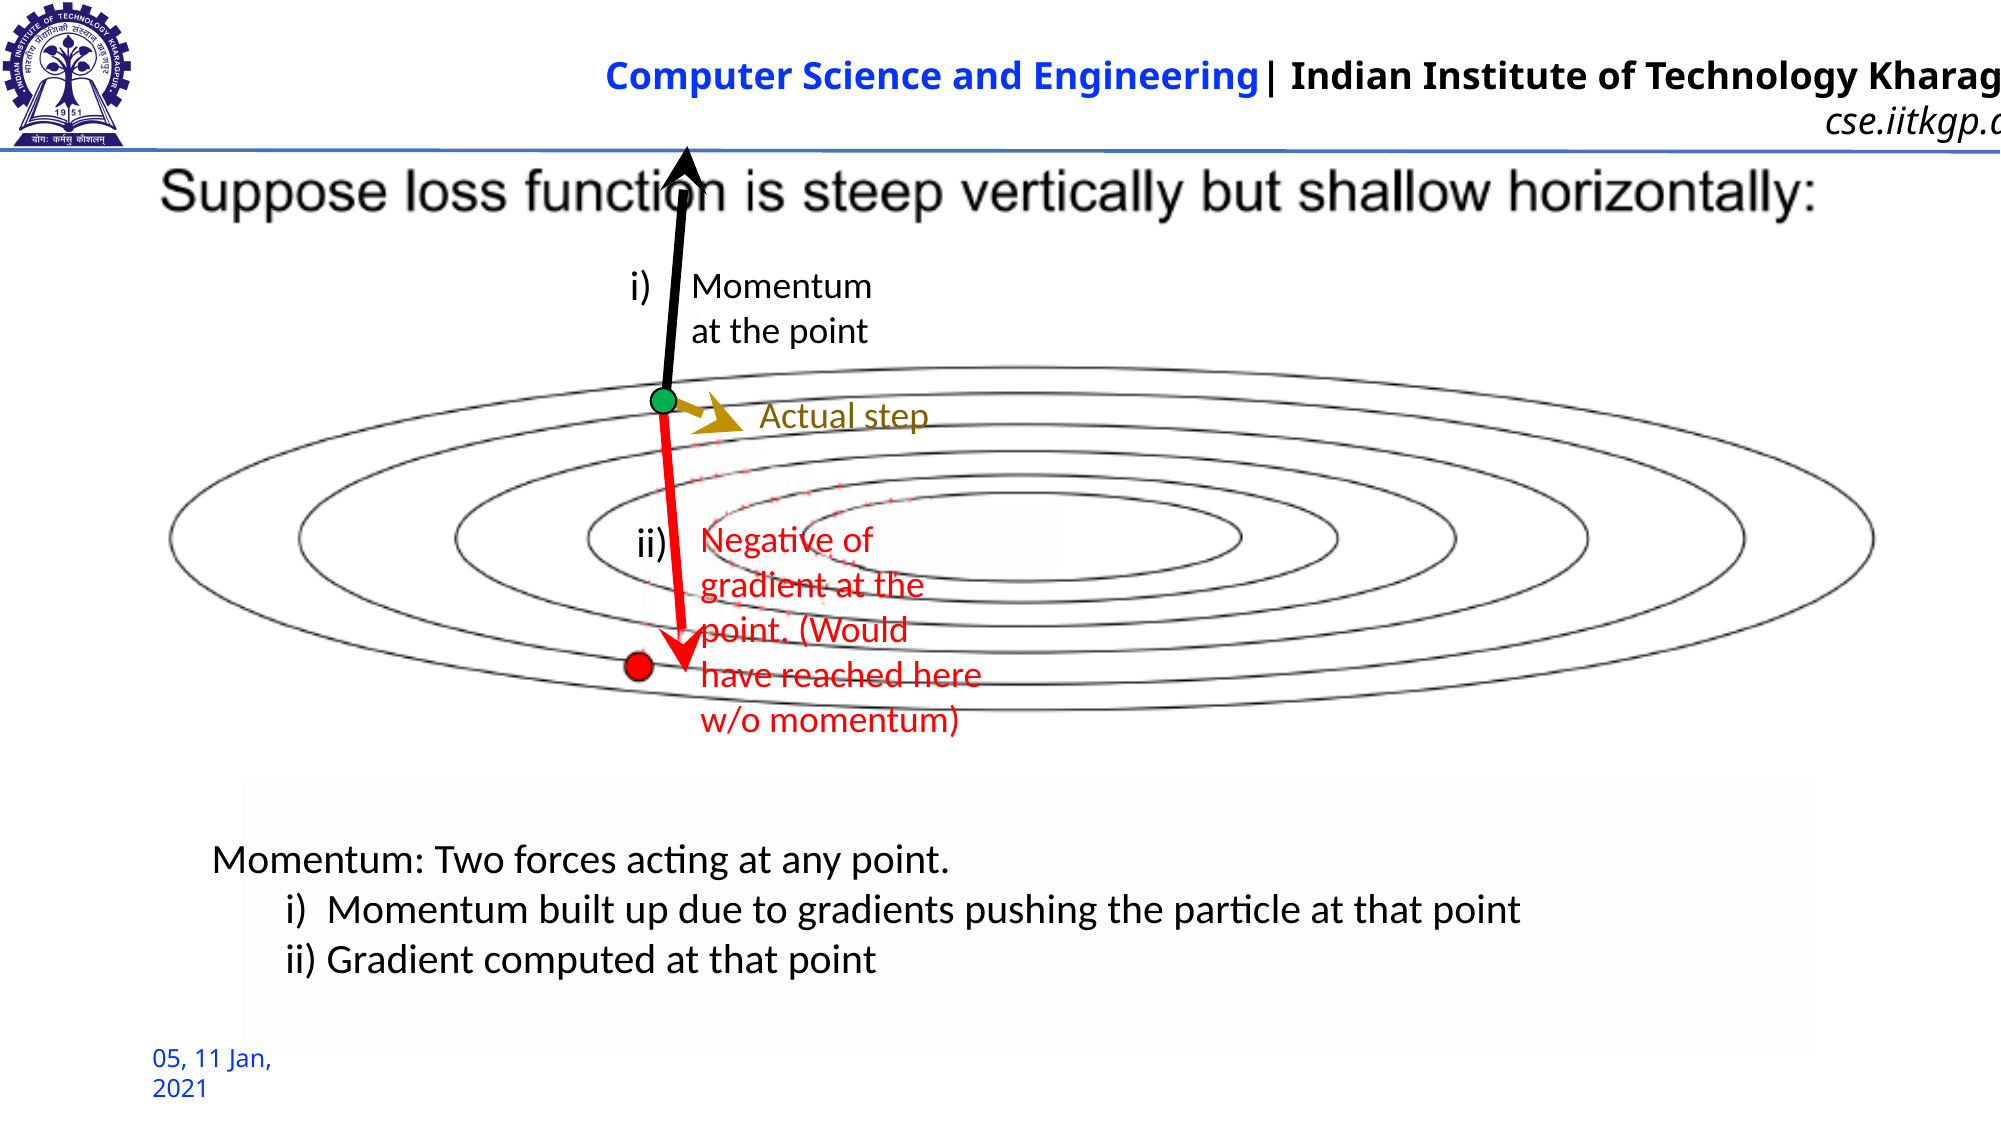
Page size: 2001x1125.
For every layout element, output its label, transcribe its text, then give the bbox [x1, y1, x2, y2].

text_box i) [615, 251, 668, 317]
picture [2, 2, 131, 147]
text_box Momentum: Two forces acting at any point. i) Momentum built up due to gradients pushing the particle at that point ii) Gradient computed at that point [196, 824, 1538, 990]
text_box Momentum at the point [676, 253, 911, 359]
picture [136, 163, 1883, 1051]
text_box [650, 388, 677, 414]
text_box Negative of gradient at the point. (Would have reached here w/o momentum) [685, 507, 1004, 748]
slide_number 05, 11 Jan, 2021 [137, 1042, 331, 1103]
text_box Actual step [744, 383, 954, 444]
text_box ii) [621, 507, 684, 573]
